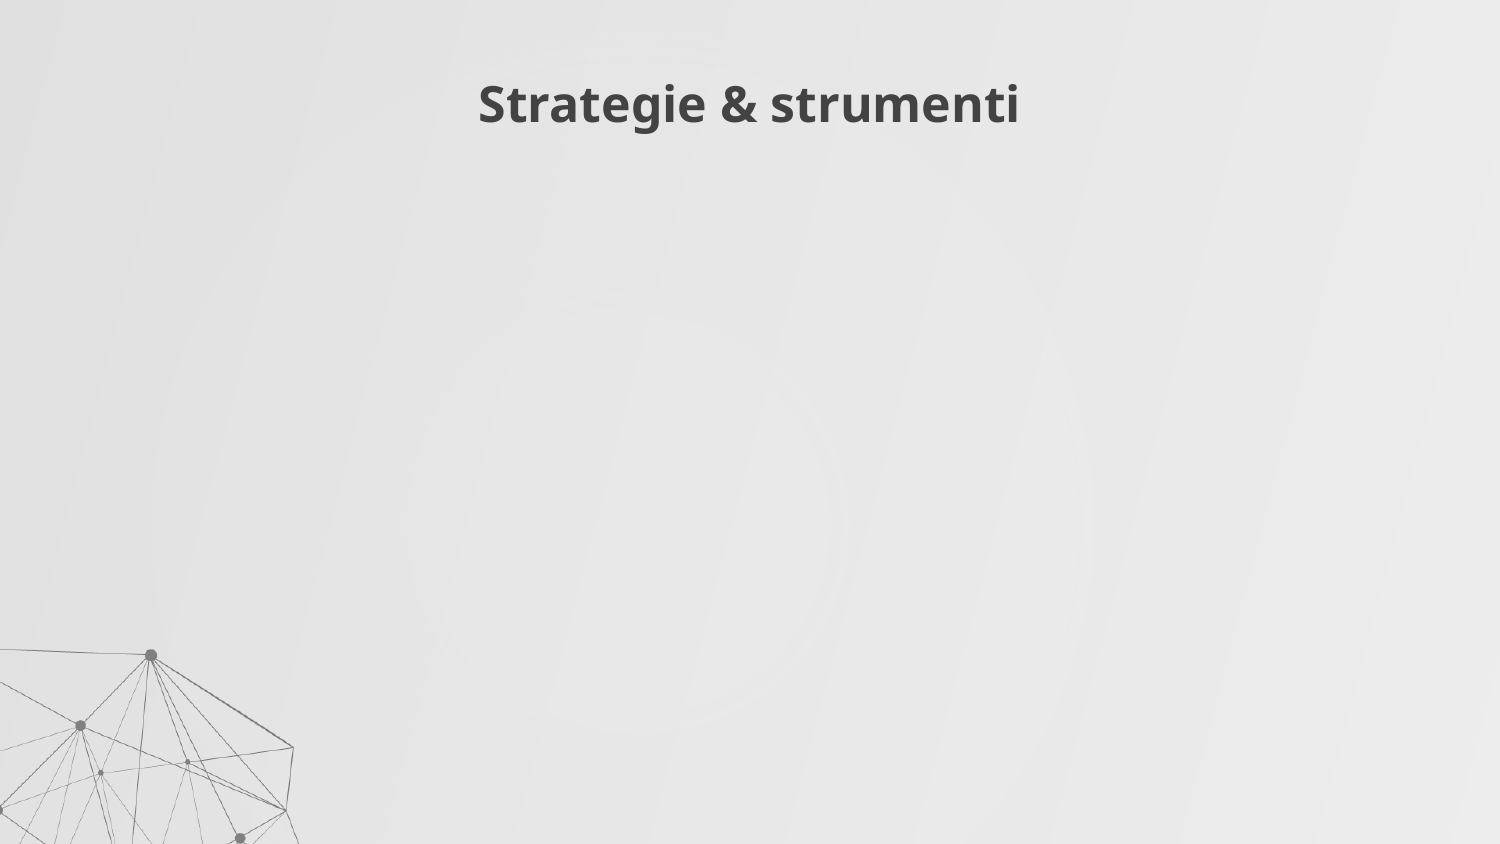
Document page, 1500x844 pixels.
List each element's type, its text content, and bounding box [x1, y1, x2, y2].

title Strategie & strumenti [322, 57, 1178, 214]
picture [0, 0, 1500, 844]
